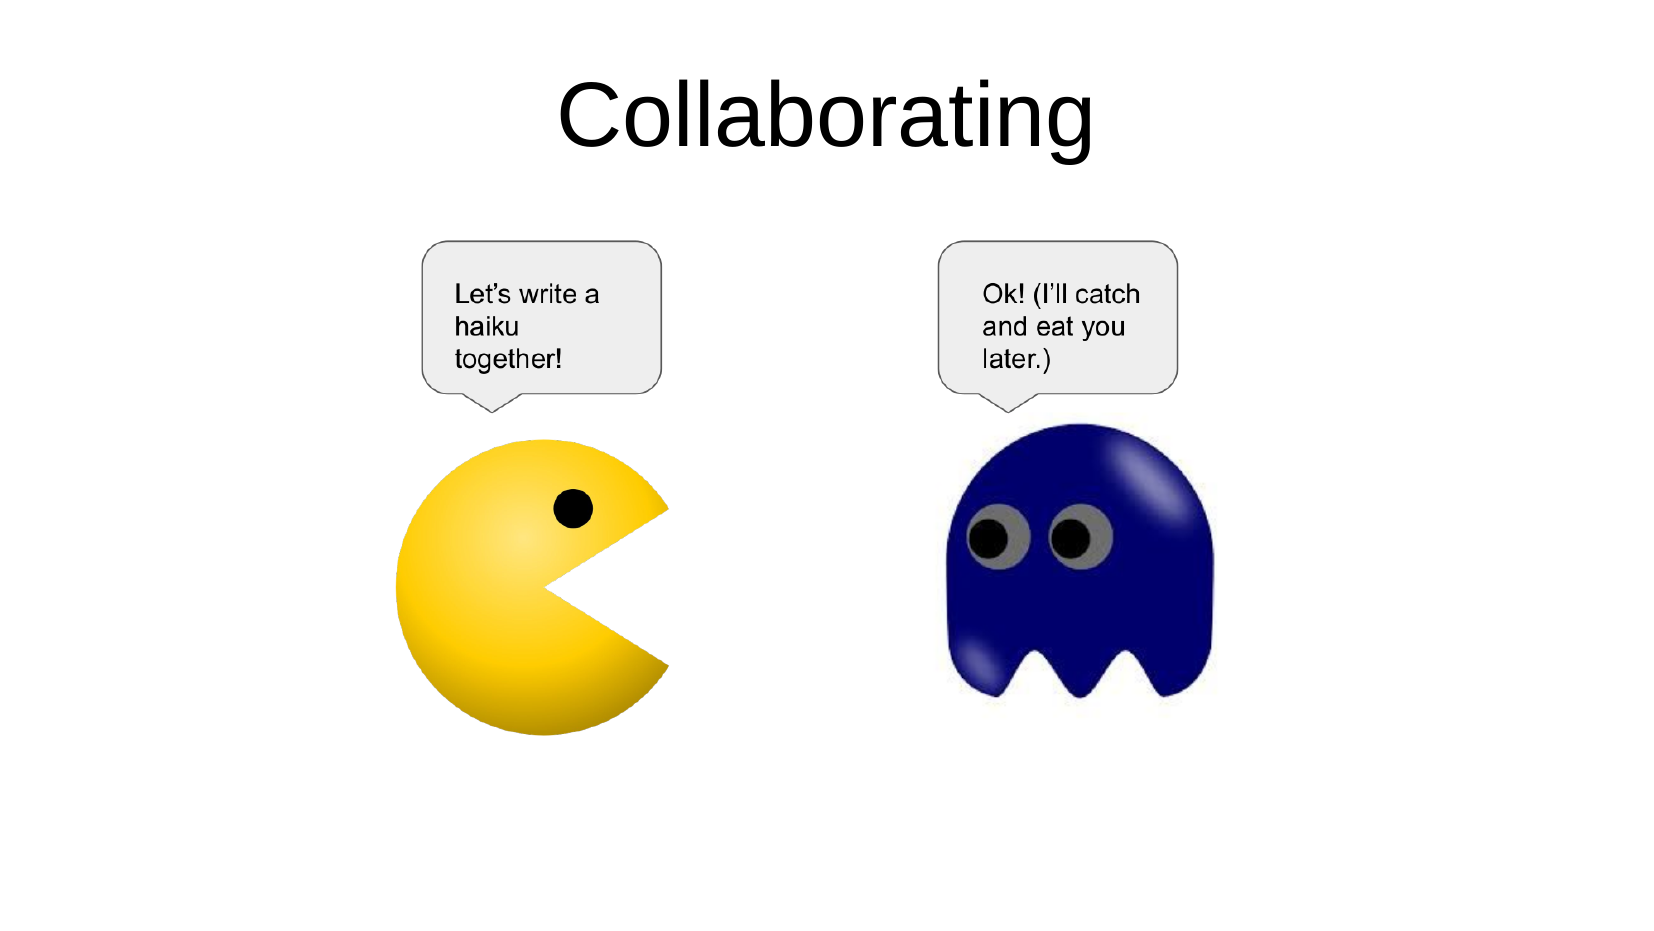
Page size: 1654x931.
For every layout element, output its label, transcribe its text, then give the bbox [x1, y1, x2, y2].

title Collaborating [82, 37, 1571, 193]
picture [277, 205, 1366, 781]
